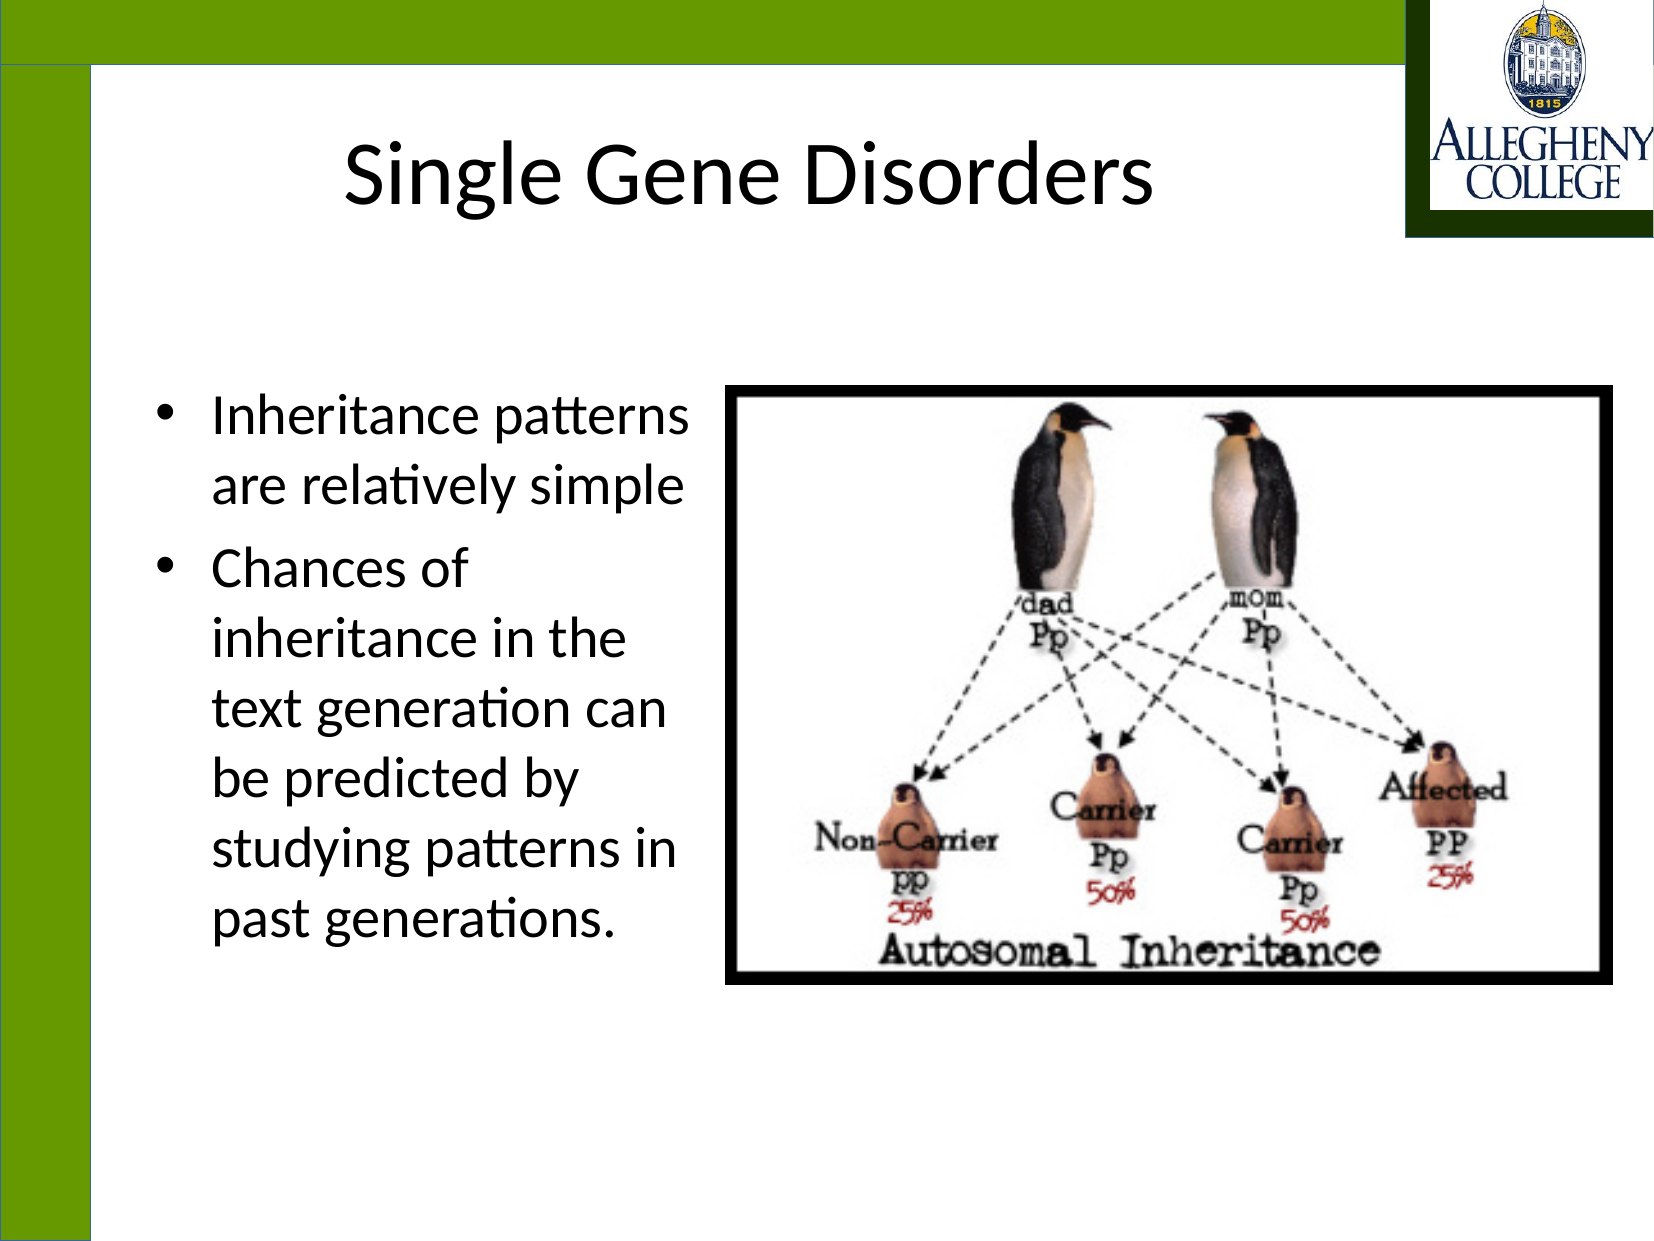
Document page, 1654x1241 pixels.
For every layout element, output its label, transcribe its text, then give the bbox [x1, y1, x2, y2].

title Single Gene Disorders [75, 74, 1426, 263]
list Inheritance patterns are relatively simple Chances of inheritance in the text generation can be predicted by studying patterns in past generations. [140, 368, 730, 1112]
picture [725, 385, 1613, 986]
picture [1430, 0, 1654, 210]
text_box [0, 0, 1654, 1241]
